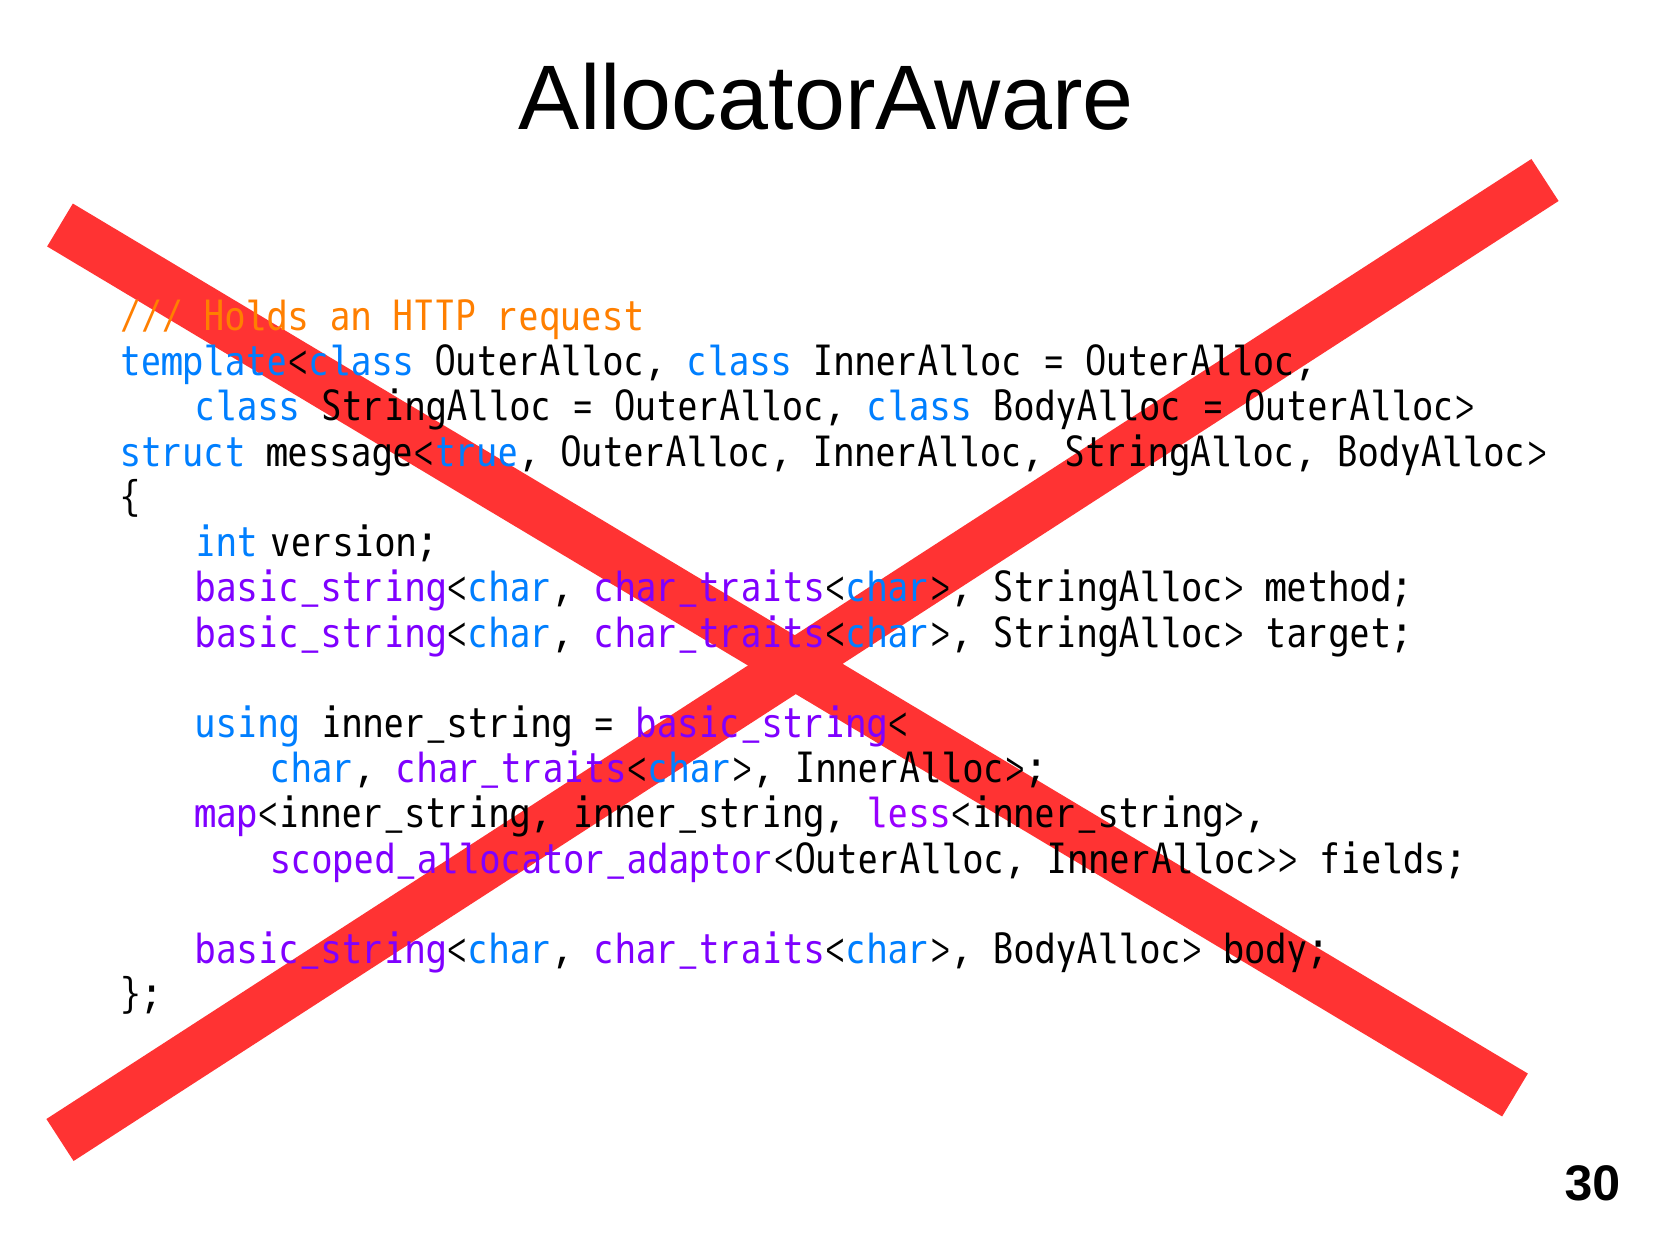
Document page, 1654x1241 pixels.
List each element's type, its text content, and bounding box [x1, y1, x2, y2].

title AllocatorAware [82, 15, 1571, 181]
text_box /// Holds an HTTP request template<class OuterAlloc, class InnerAlloc = OuterAlloc, class StringAlloc = OuterAlloc, class BodyAlloc = OuterAlloc> struct message<true, OuterAlloc, InnerAlloc, StringAlloc, BodyAlloc> { int version; basic_string<char, char_traits<char>, StringAlloc> method; basic_string<char, char_traits<char>, StringAlloc> target; using inner_string = basic_string< char, char_traits<char>, InnerAlloc>; map<inner_string, inner_string, less<inner_string>, scoped_allocator_adaptor<OuterAlloc, InnerAlloc>> fields; basic_string<char, char_traits<char>, BodyAlloc> body; }; [104, 287, 1575, 1087]
